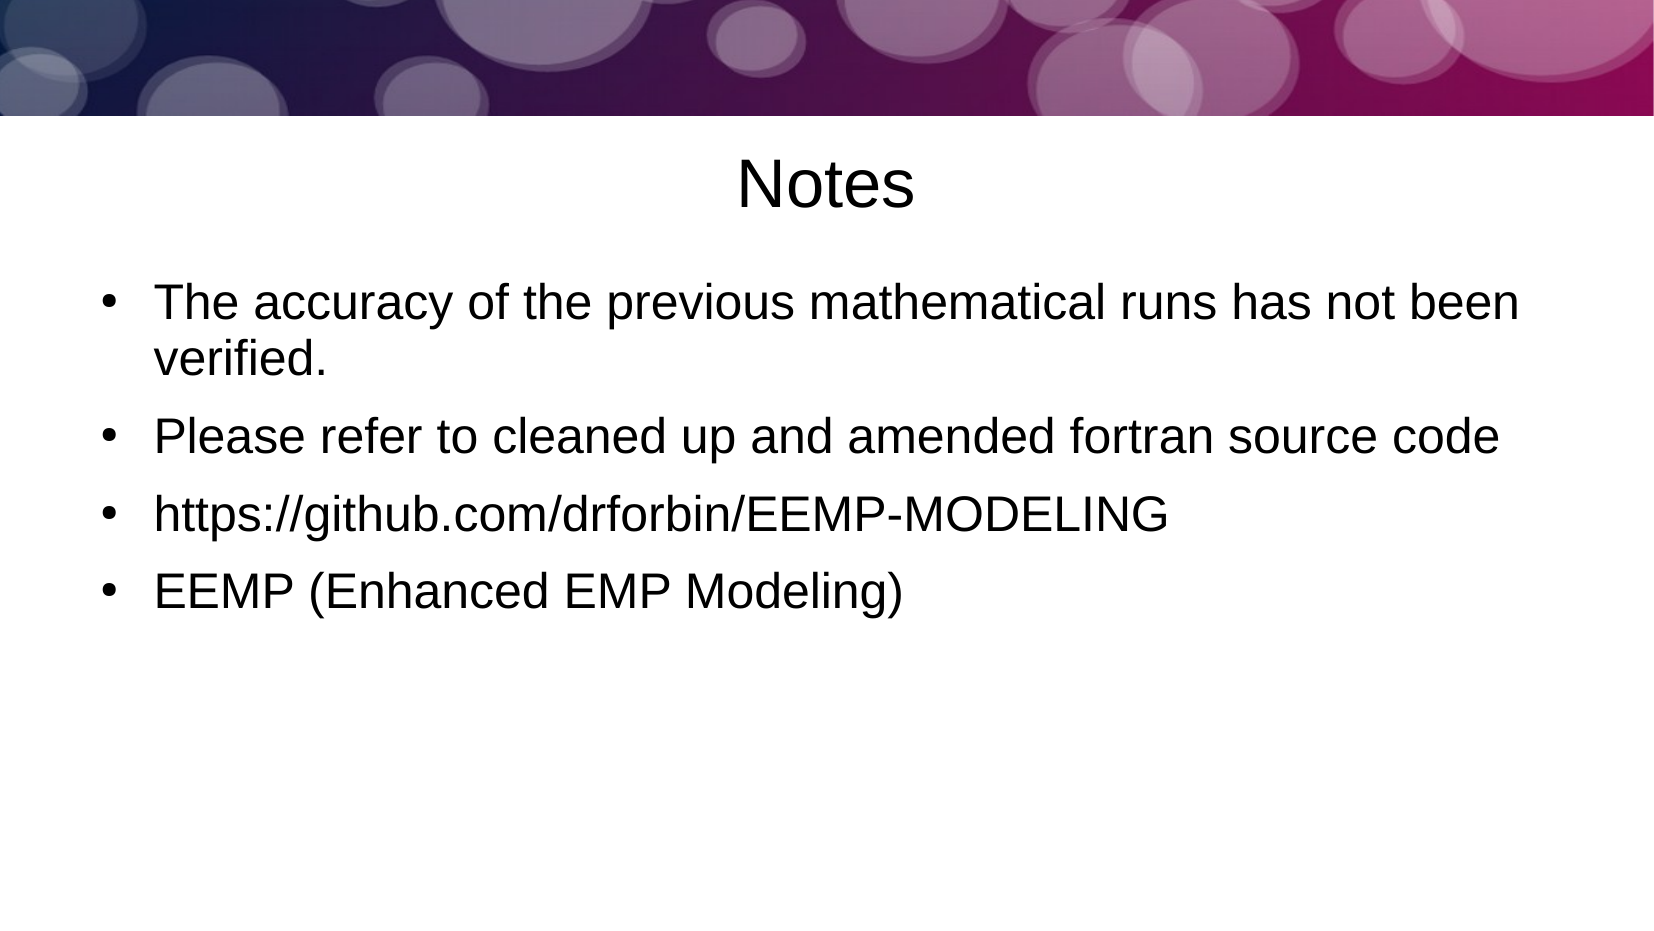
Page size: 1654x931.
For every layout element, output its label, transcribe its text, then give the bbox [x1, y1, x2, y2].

picture [0, 0, 1654, 116]
list The accuracy of the previous mathematical runs has not been verified. Please refer to cleaned up and amended fortran source code https://github.com/drforbin/EEMP-MODELING EEMP (Enhanced EMP Modeling) [82, 274, 1571, 815]
title Notes [82, 119, 1571, 249]
